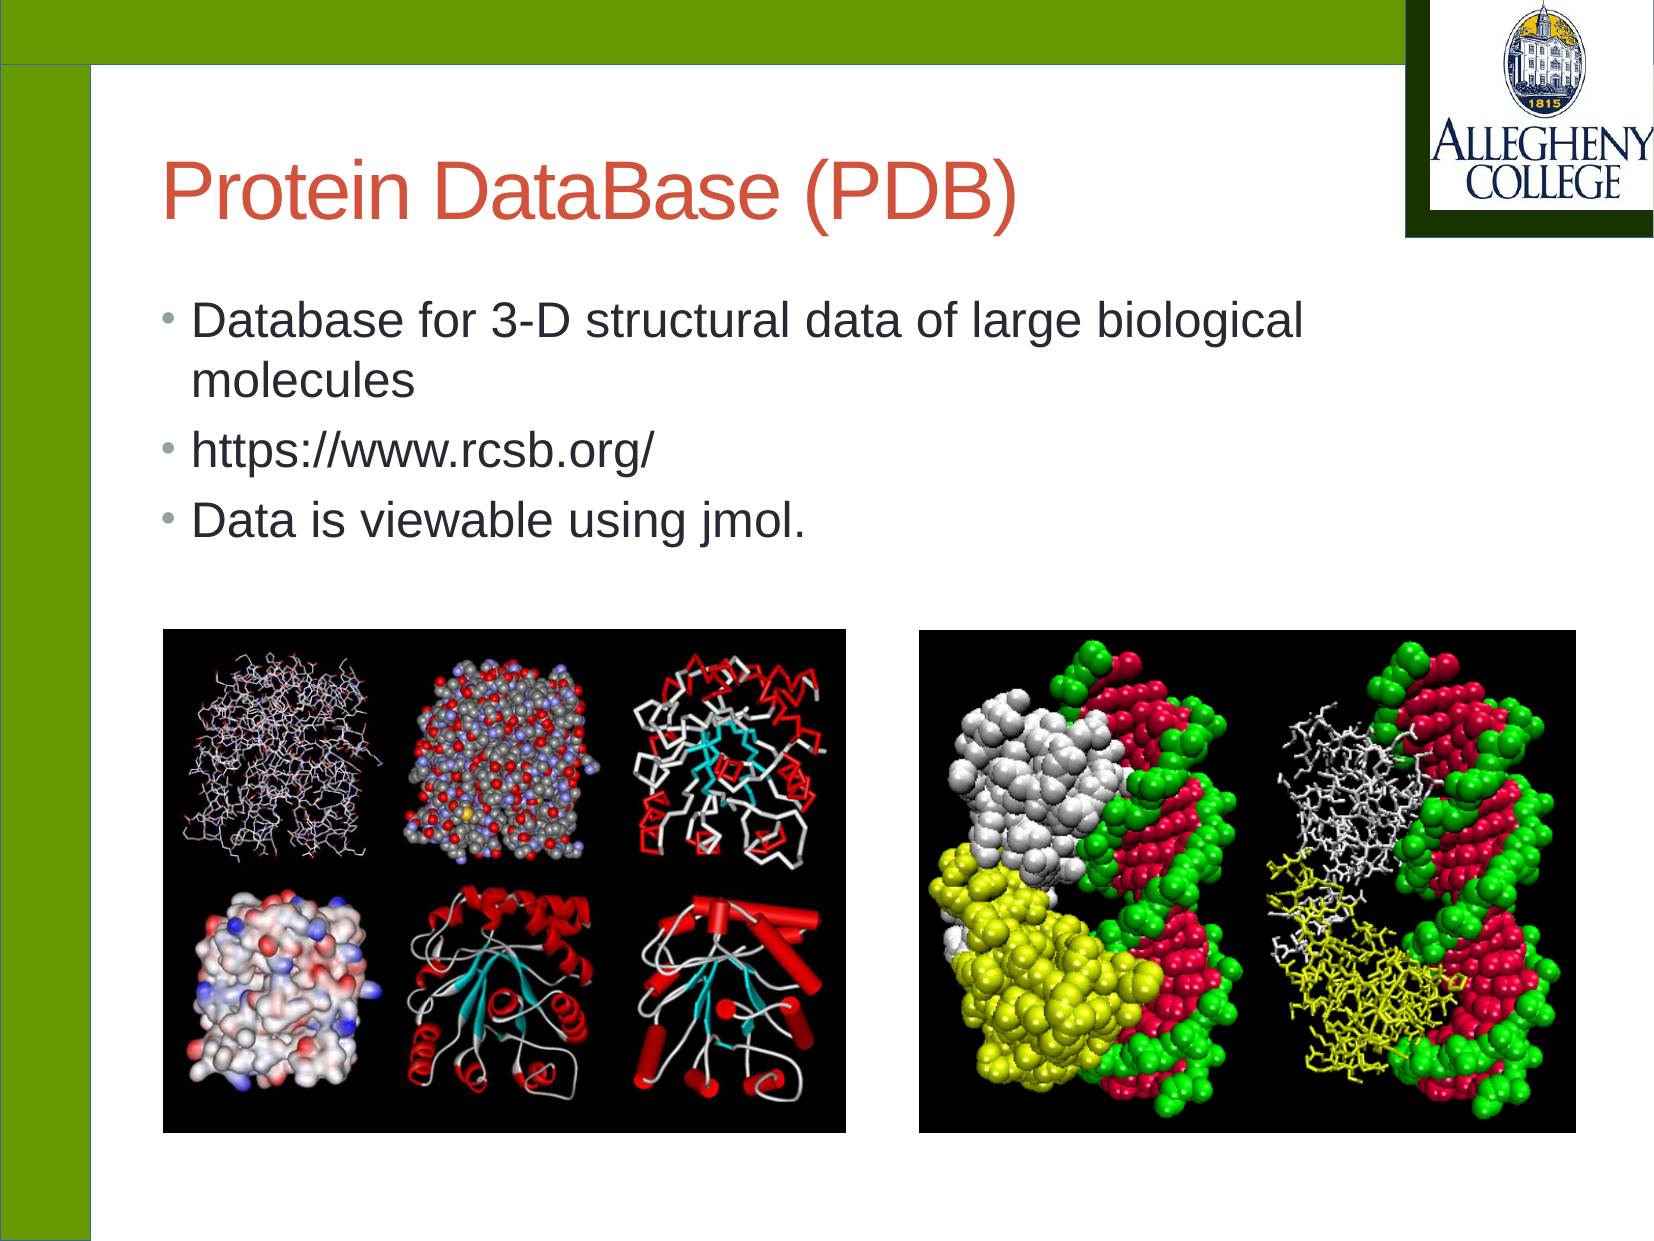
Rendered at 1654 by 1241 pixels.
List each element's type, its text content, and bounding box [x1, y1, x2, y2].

picture [163, 629, 846, 1133]
text_box [1496, 210, 1654, 238]
title Protein DataBase (PDB) [145, 105, 1496, 268]
text_box [0, 0, 1430, 1241]
picture [919, 630, 1576, 1133]
list Database for 3-D structural data of large biological molecules https://www.rcsb.org/ Data is viewable using jmol. [145, 280, 1496, 616]
picture [1430, 0, 1654, 210]
